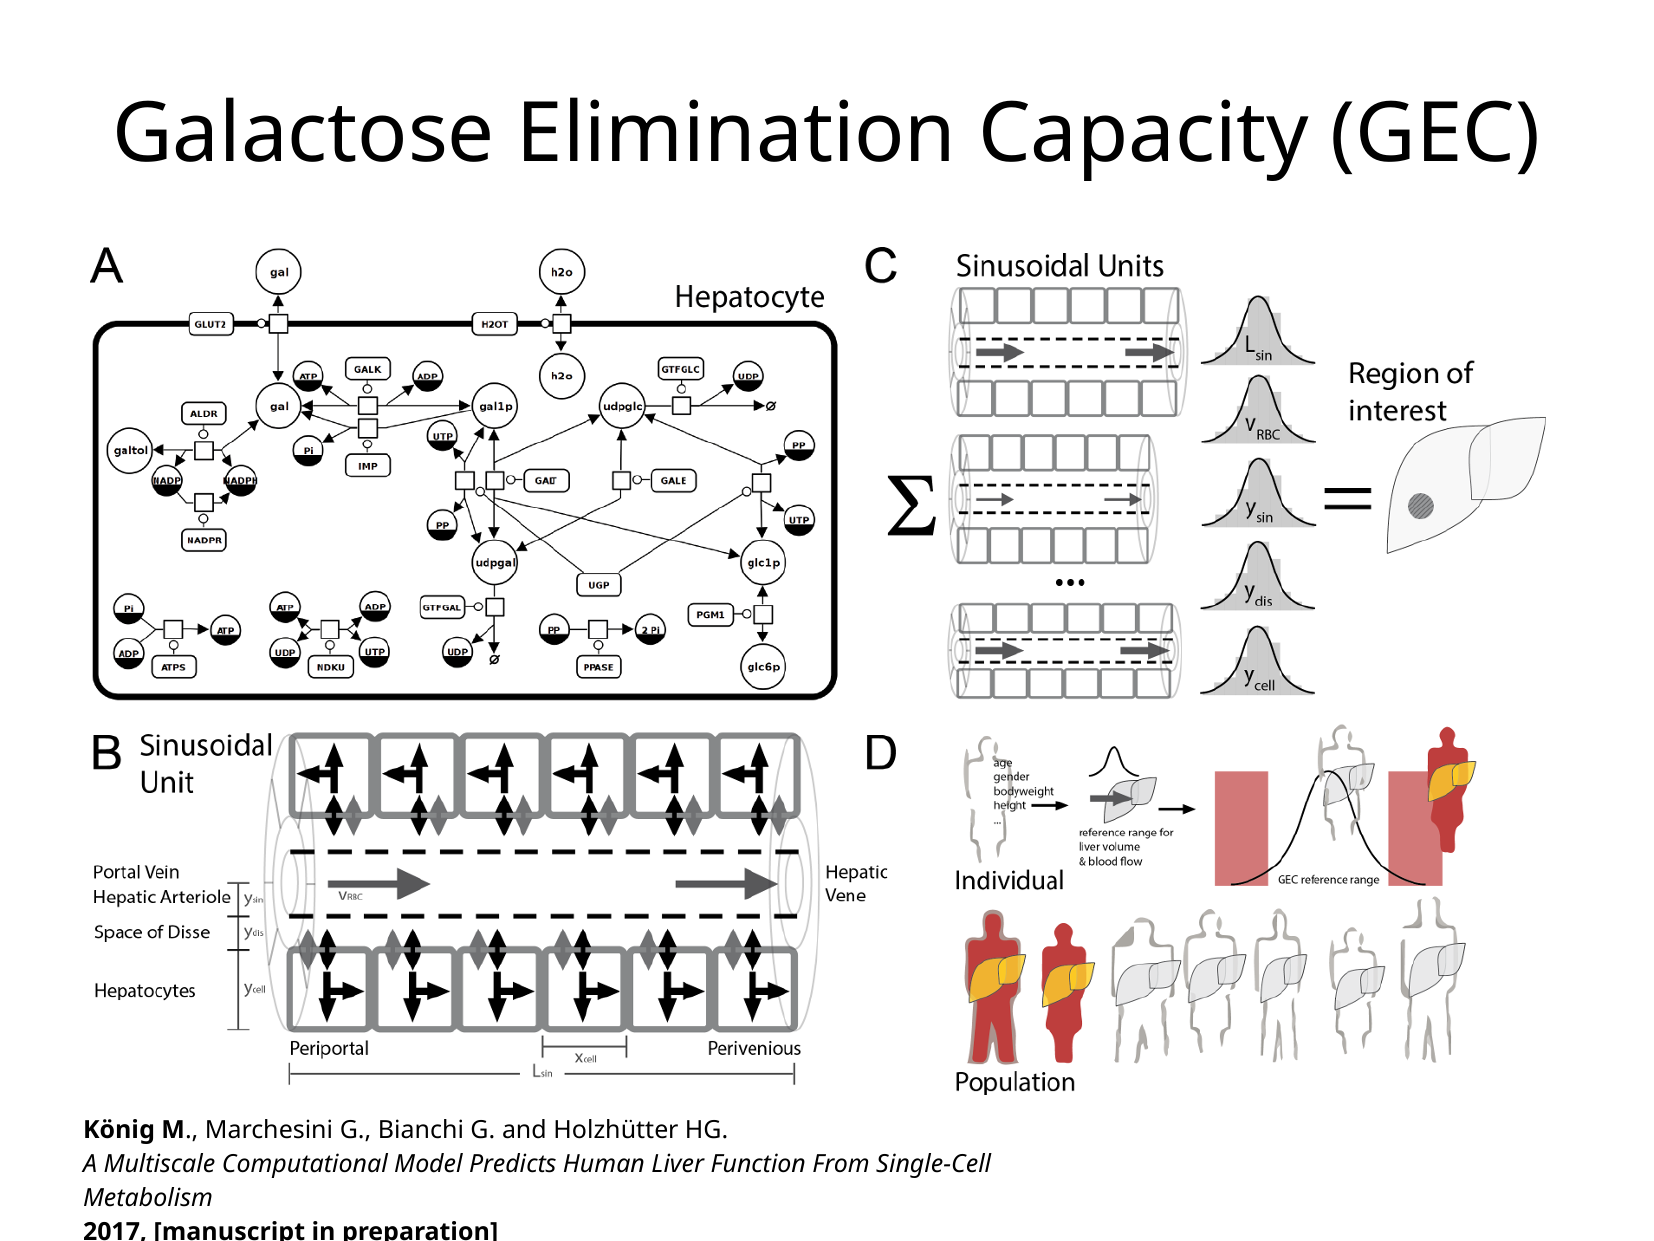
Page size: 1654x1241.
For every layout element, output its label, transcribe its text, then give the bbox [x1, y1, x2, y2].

title Galactose Elimination Capacity (GEC) [82, 25, 1571, 233]
text_box König M., Marchesini G., Bianchi G. and Holzhütter HG. A Multiscale Computational Model Predicts Human Liver Function From Single-Cell Metabolism 2017, [manuscript in preparation] [68, 1104, 1141, 1241]
picture [90, 247, 1546, 1096]
